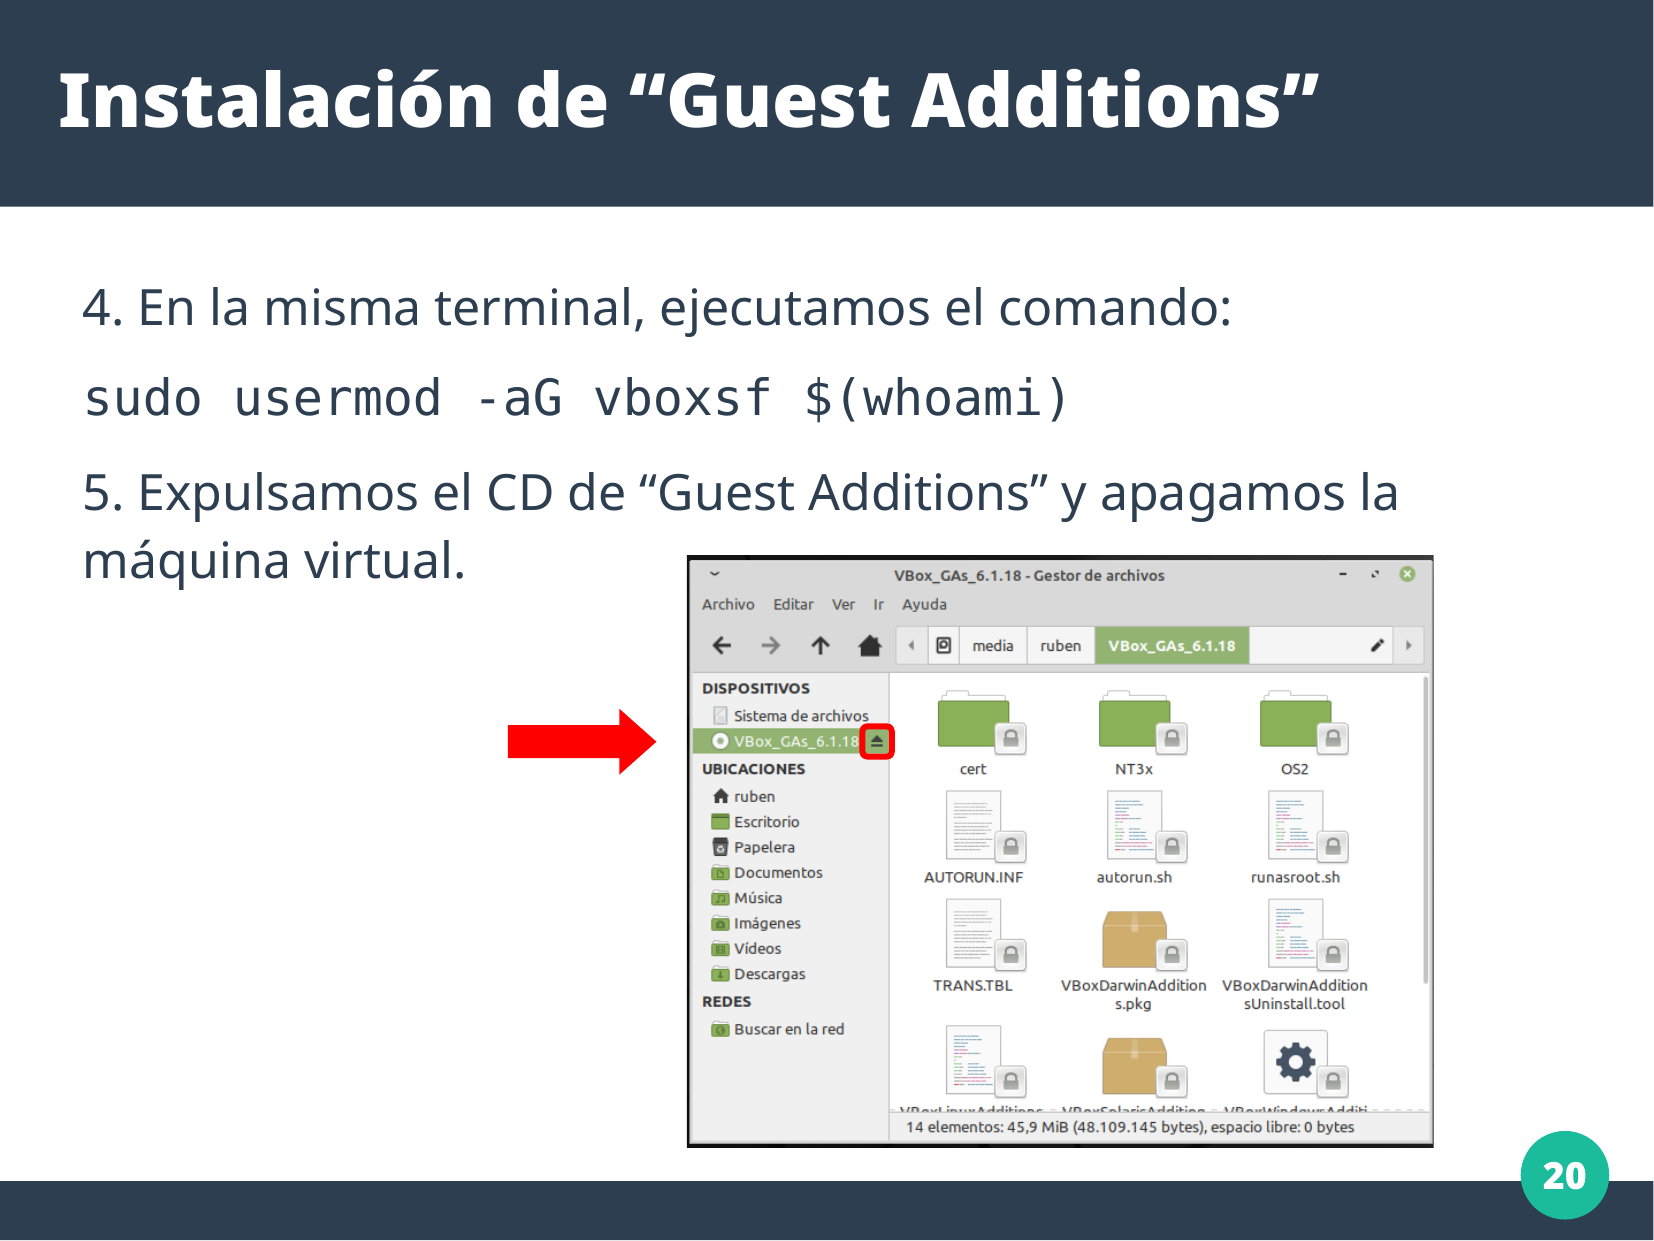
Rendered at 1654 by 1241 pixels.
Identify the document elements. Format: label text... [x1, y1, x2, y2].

title Instalación de “Guest Additions” [59, 19, 1595, 178]
text_box [507, 708, 657, 775]
list 4. En la misma terminal, ejecutamos el comando: sudo usermod -aG vboxsf $(whoami) 5. Expulsamos el CD de “Guest Additions” y apagamos la máquina virtual. [82, 271, 1619, 1111]
picture [686, 555, 1434, 1148]
